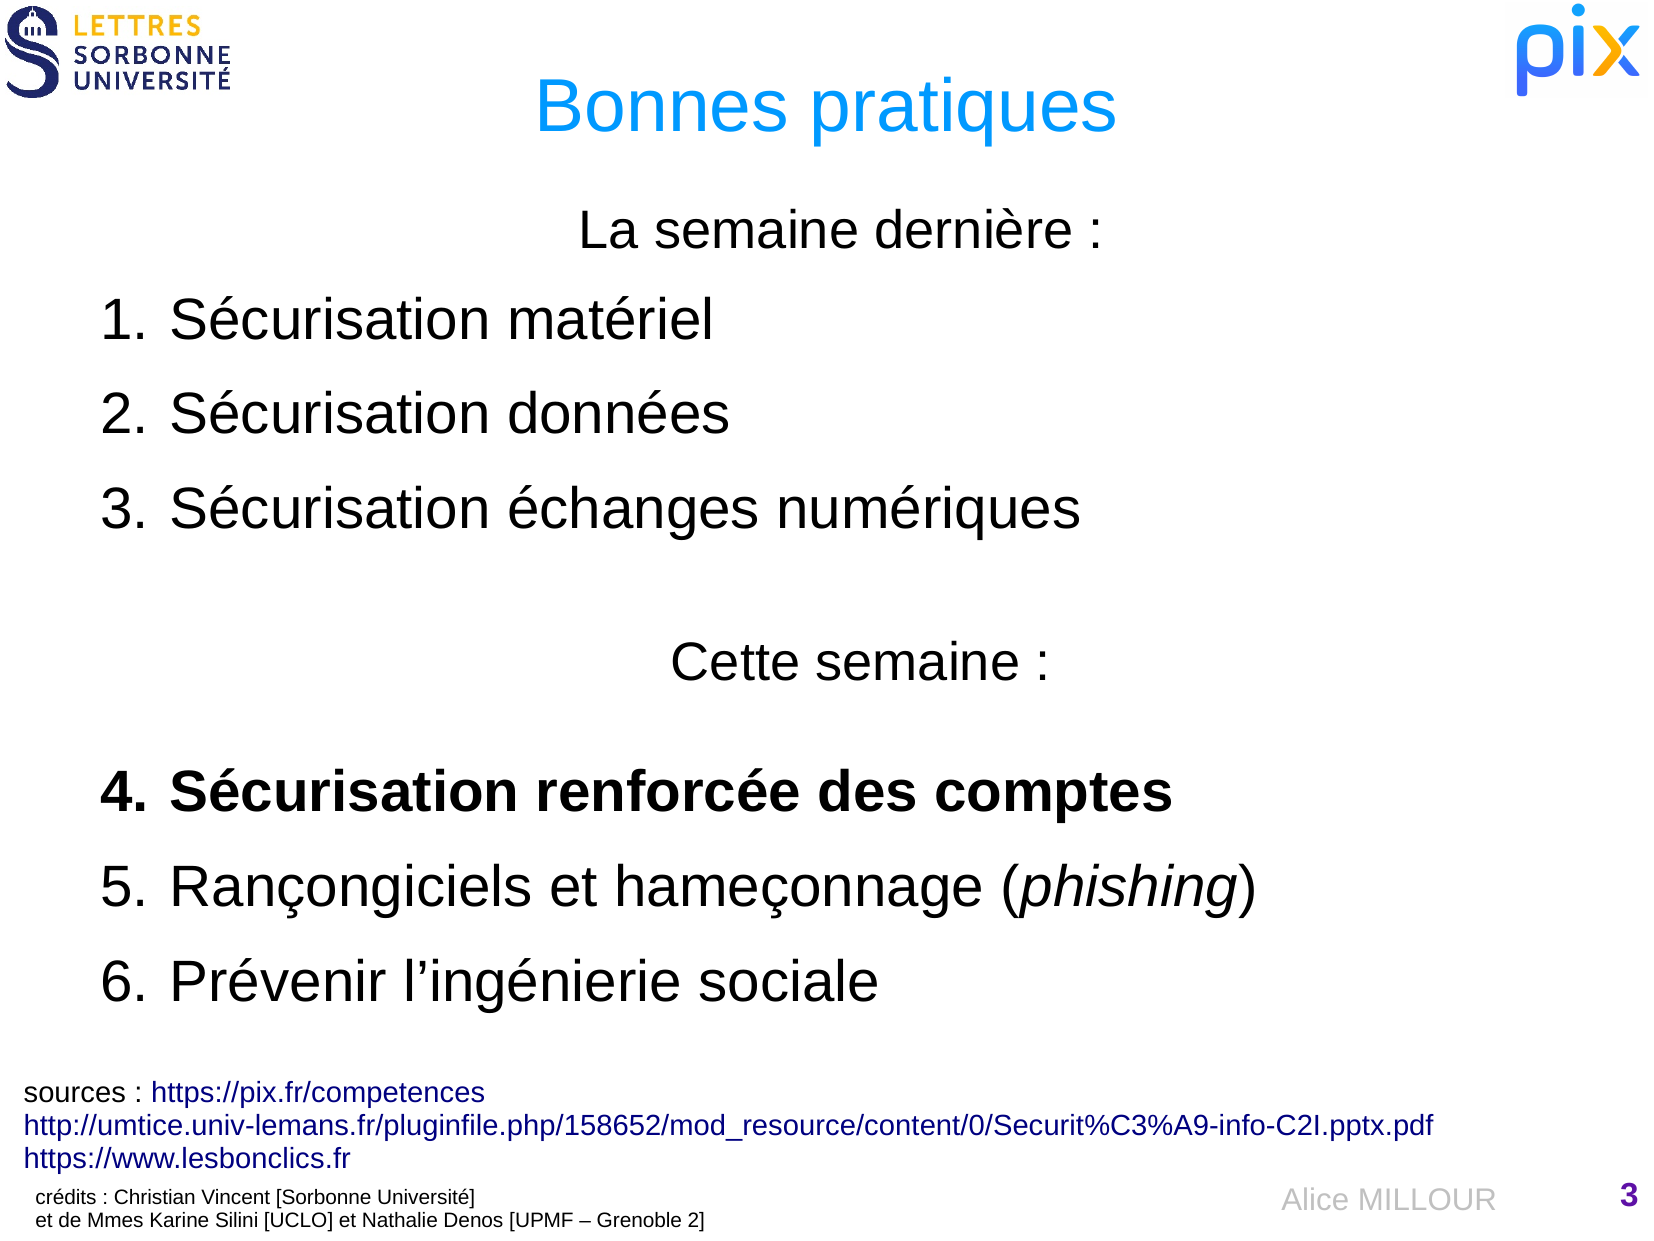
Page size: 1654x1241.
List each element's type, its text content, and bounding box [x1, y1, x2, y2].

list Sécurisation matériel Sécurisation données Sécurisation échanges numériques Sécurisation renforcée des comptes Rançongiciels et hameçonnage (phishing) Prévenir l’ingénierie sociale [82, 290, 1571, 1010]
text_box La semaine dernière : [563, 191, 1134, 268]
text_box sources : https://pix.fr/competences http://umtice.univ-lemans.fr/pluginfile.php/158652/mod_resource/content/0/Securit%C3%A9-info-C2I.pptx.pdf https://www.lesbonclics.fr [0, 1068, 1654, 1241]
picture [1571, 2, 1648, 98]
text_box Cette semaine : [656, 624, 1066, 700]
picture [5, 6, 82, 98]
title Bonnes pratiques [82, 2, 1571, 210]
text_box crédits : Christian Vincent [Sorbonne Université] et de Mmes Karine Silini [UCLO] et Nathalie Denos [UPMF – Grenoble 2] [20, 1178, 1654, 1241]
